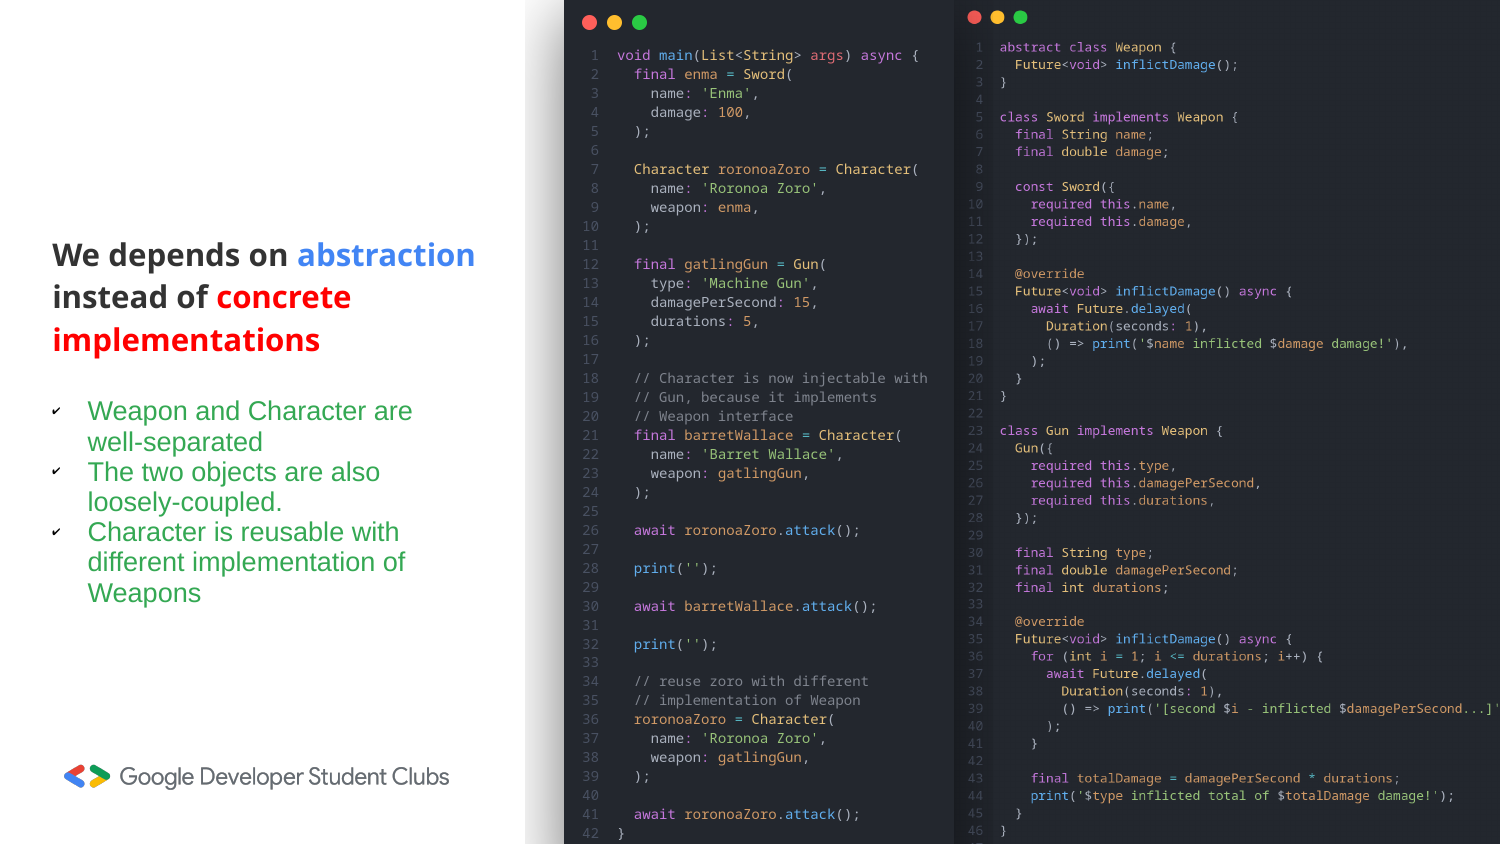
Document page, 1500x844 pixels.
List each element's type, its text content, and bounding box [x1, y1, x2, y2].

text_box We depends on abstraction instead of concrete implementations [37, 225, 525, 355]
picture [77, 762, 375, 790]
text_box Weapon and Character are well-separated The two objects are also loosely-coupled. Character is reusable with different implementation of Weapons [37, 388, 439, 616]
picture [525, 0, 1500, 844]
